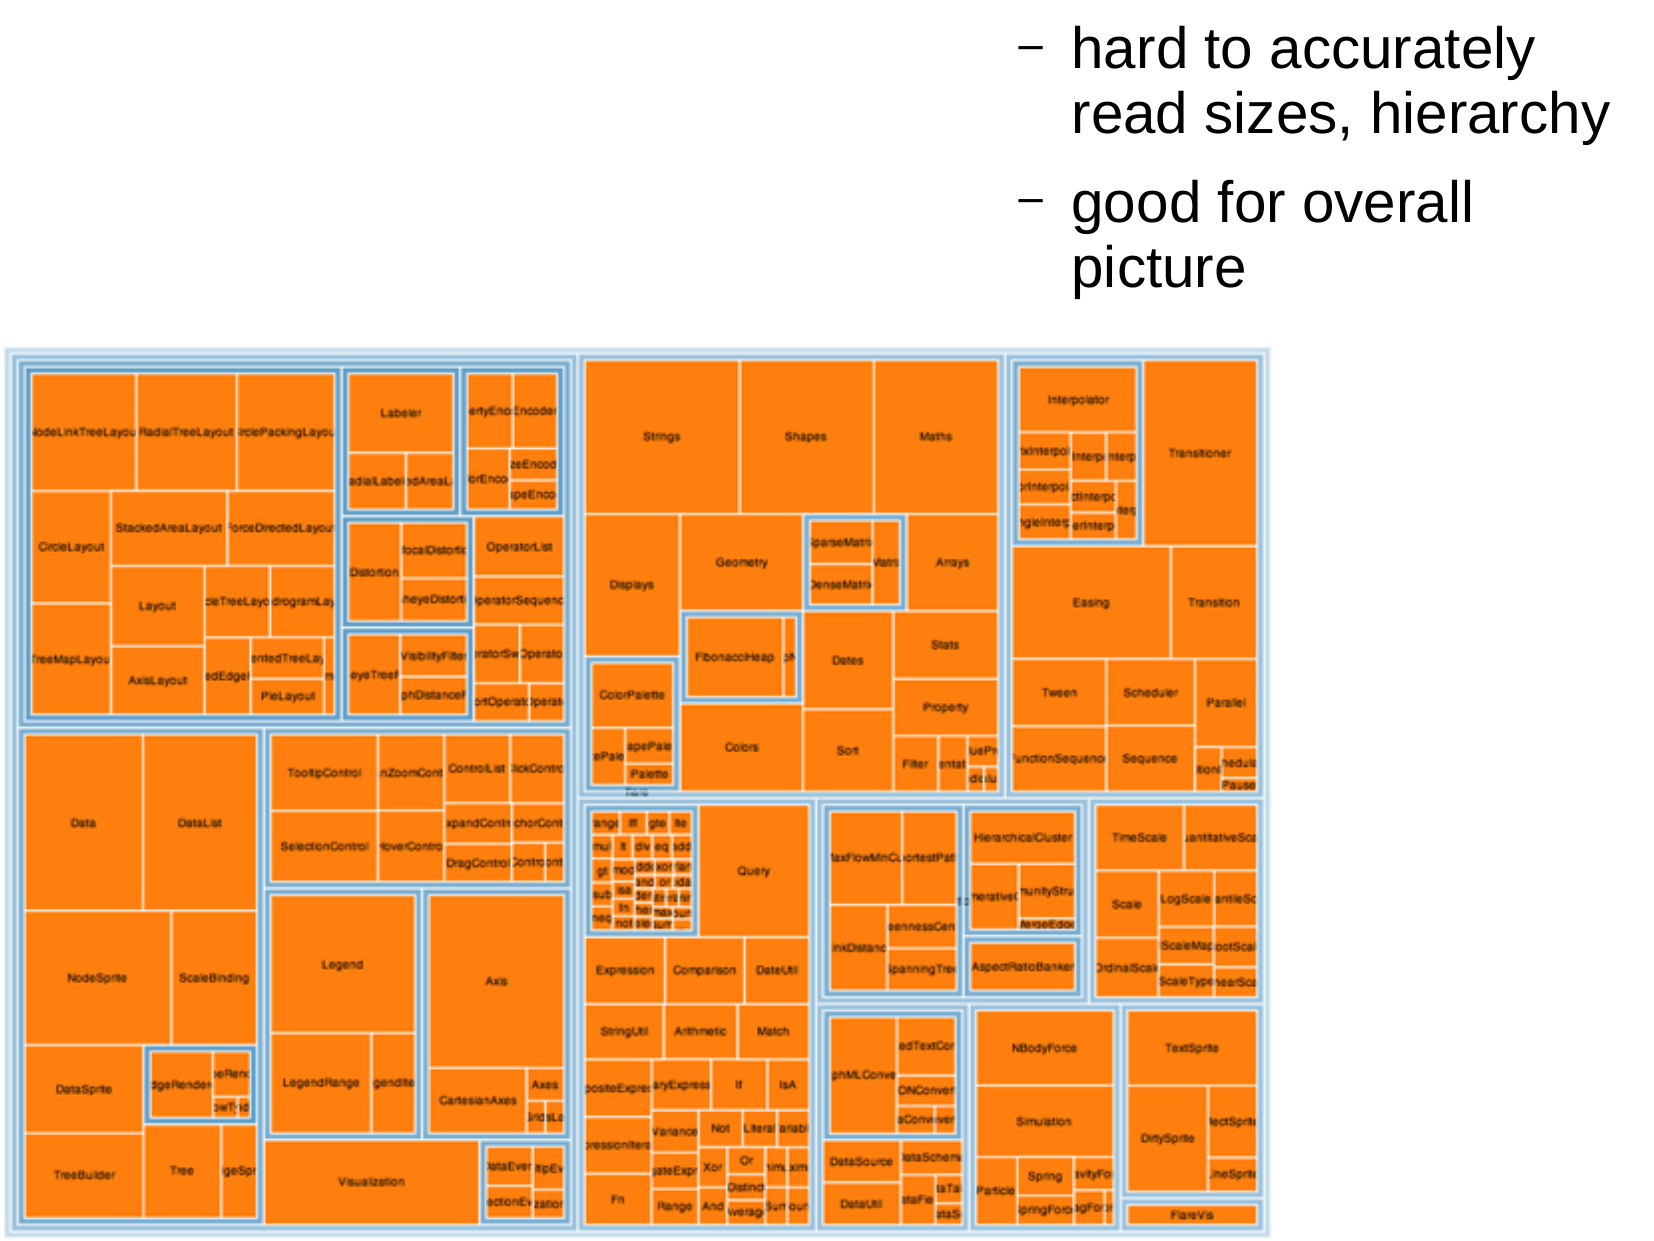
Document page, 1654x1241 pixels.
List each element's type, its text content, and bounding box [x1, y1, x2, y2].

text_box hard to accurately read sizes, hierarchy good for overall picture [930, 16, 1653, 301]
picture [1, 344, 1276, 1241]
